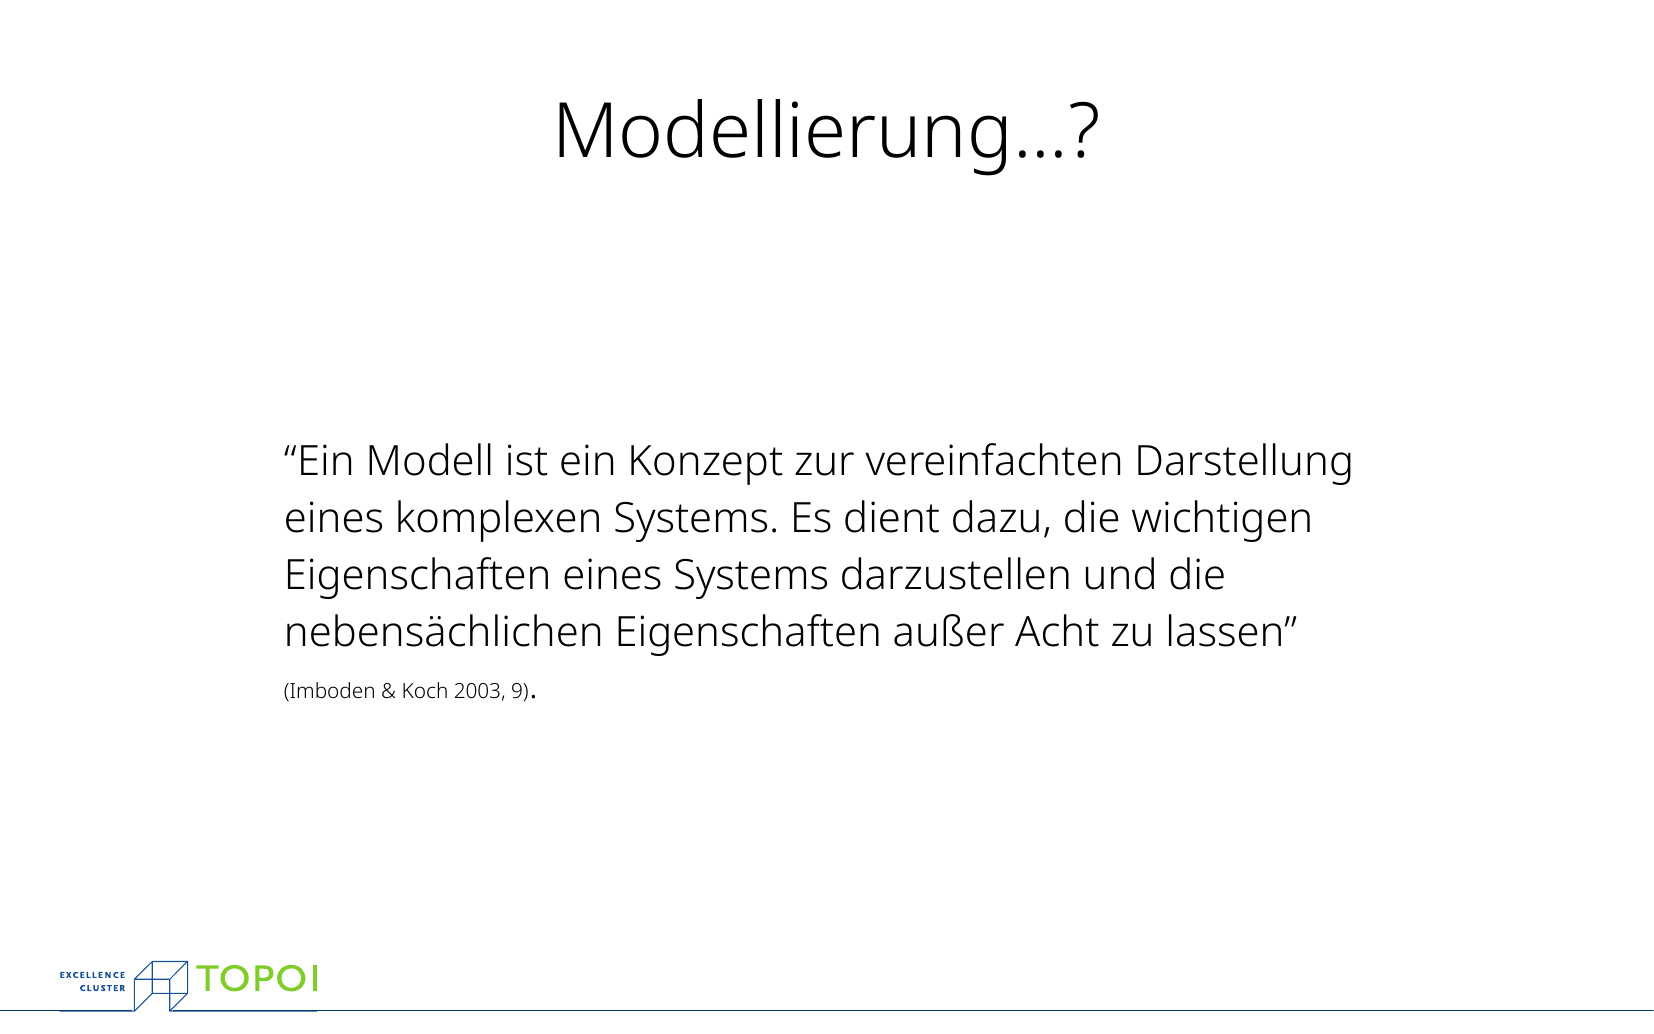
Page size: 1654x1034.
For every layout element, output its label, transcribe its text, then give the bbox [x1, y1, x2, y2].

title Modellierung...? [82, 41, 1571, 214]
text_box “Ein Modell ist ein Konzept zur vereinfachten Darstellung eines komplexen Systems. Es dient dazu, die wichtigen Eigenschaften eines Systems darzustellen und die nebensächlichen Eigenschaften außer Acht zu lassen” (Imboden & Koch 2003, 9). [269, 423, 1385, 718]
